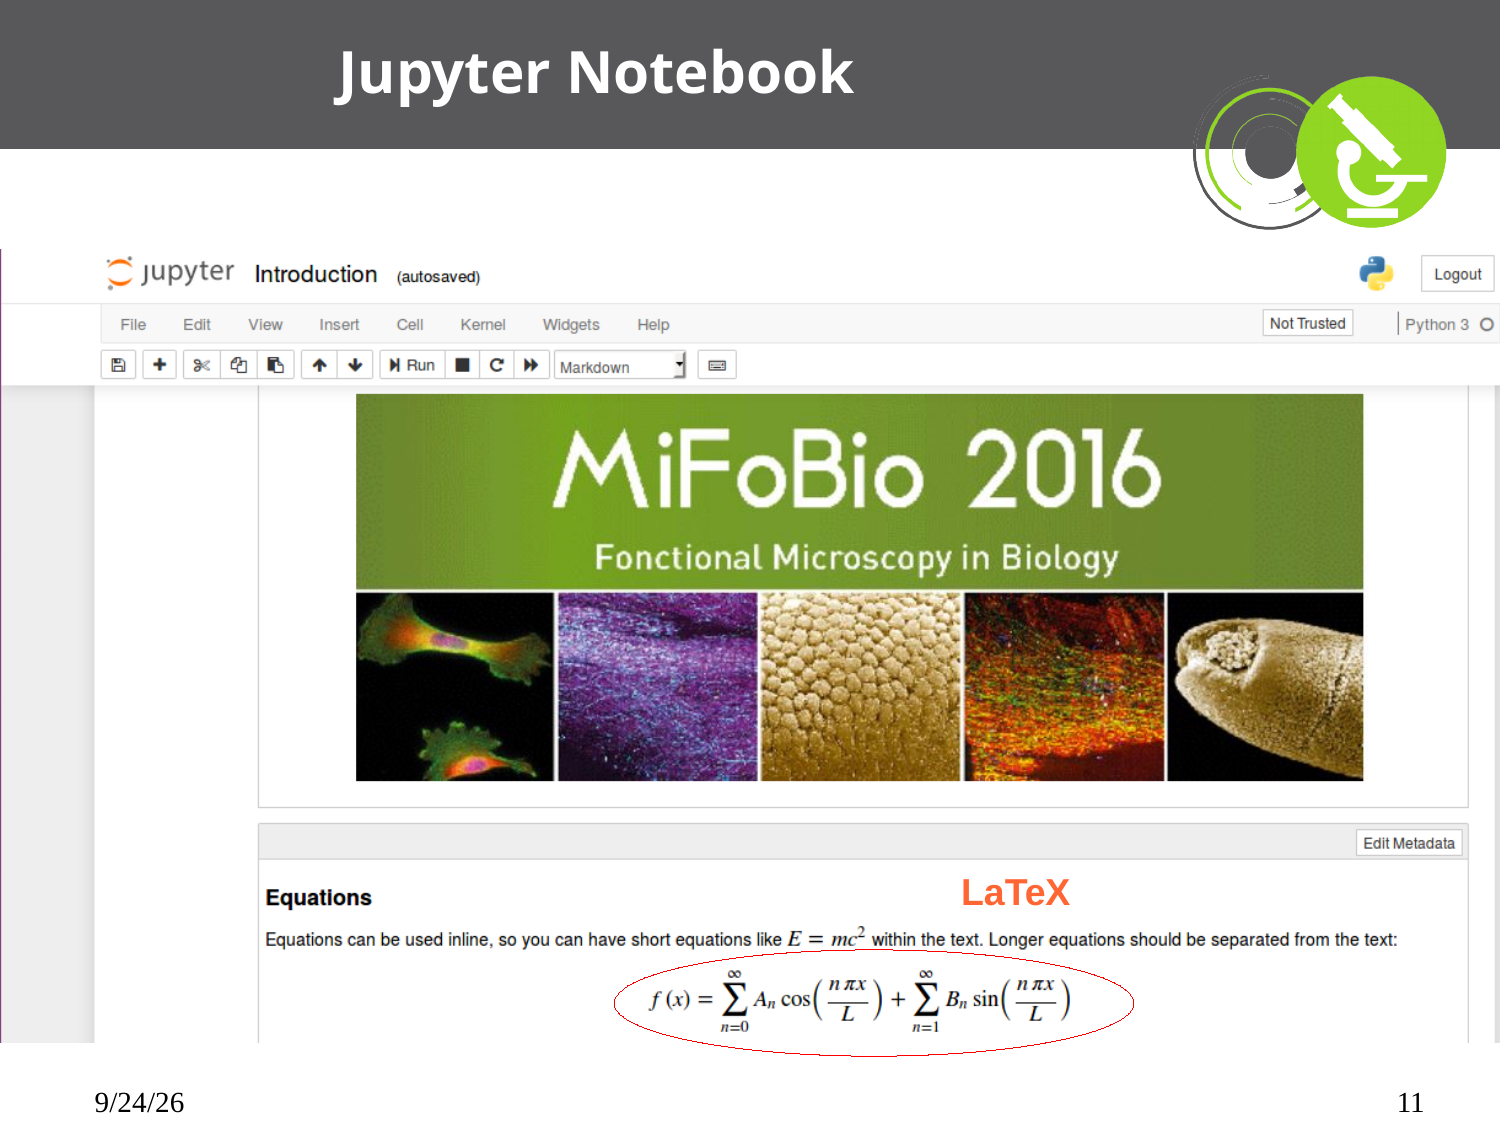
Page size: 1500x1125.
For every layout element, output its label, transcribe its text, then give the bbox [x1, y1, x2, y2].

text_box [614, 949, 1134, 1057]
title Jupyter Notebook [0, 0, 1193, 142]
text_box LaTeX [944, 864, 1087, 922]
picture [0, 249, 1500, 1043]
picture [1188, 69, 1453, 236]
